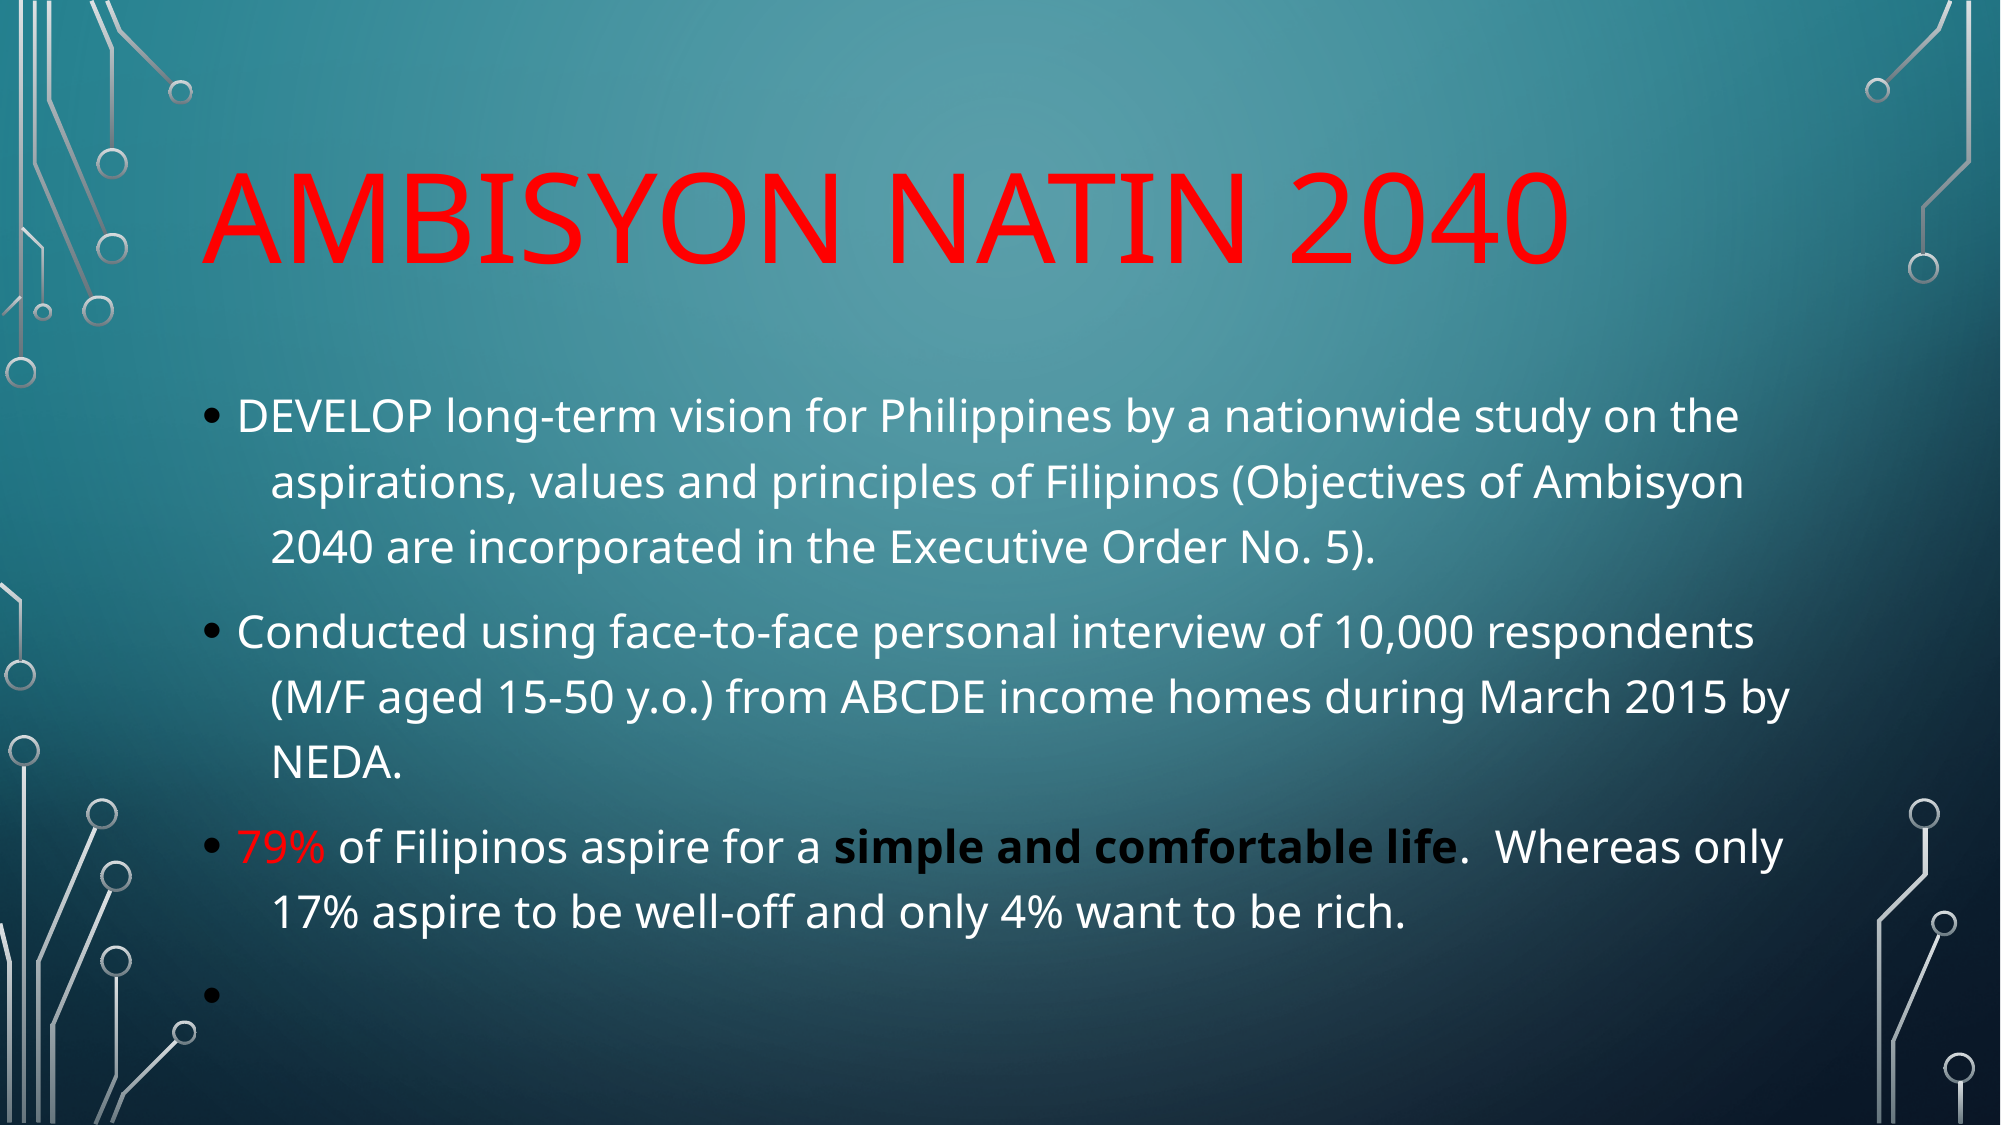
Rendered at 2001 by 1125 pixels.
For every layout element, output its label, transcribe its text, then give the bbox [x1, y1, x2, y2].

list DEVELOP long-term vision for Philippines by a nationwide study on the aspirations, values and principles of Filipinos (Objectives of Ambisyon 2040 are incorporated in the Executive Order No. 5). Conducted using face-to-face personal interview of 10,000 respondents (M/F aged 15-50 y.o.) from ABCDE income homes during March 2015 by NEDA. 79% of Filipinos aspire for a simple and comfortable life. Whereas only 17% aspire to be well-off and only 4% want to be rich. [187, 369, 1813, 951]
title AMBISYON NATIN 2040 [187, 101, 1813, 344]
